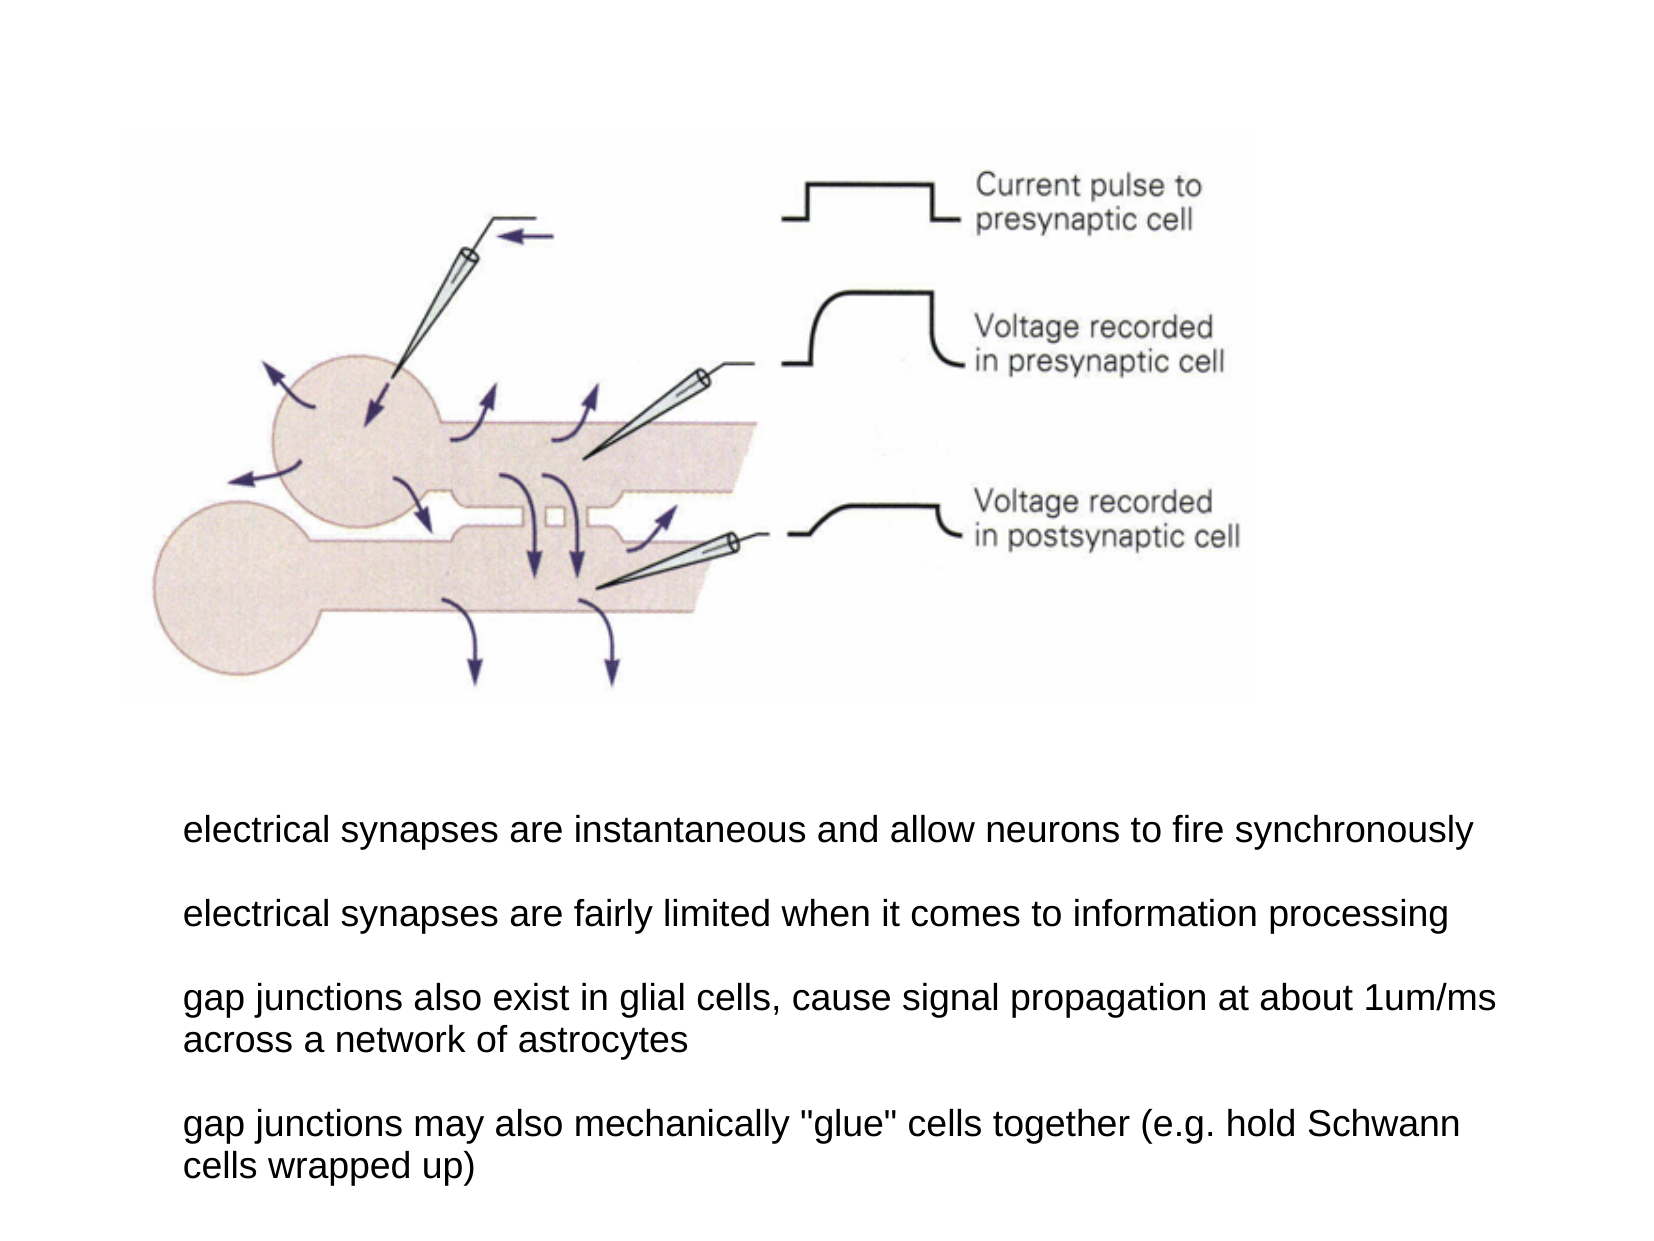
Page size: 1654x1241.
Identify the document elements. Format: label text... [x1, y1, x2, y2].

picture [113, 110, 1291, 708]
text_box electrical synapses are instantaneous and allow neurons to fire synchronously electrical synapses are fairly limited when it comes to information processing gap junctions also exist in glial cells, cause signal propagation at about 1um/ms across a network of astrocytes gap junctions may also mechanically "glue" cells together (e.g. hold Schwann cells wrapped up) [168, 801, 1549, 1194]
